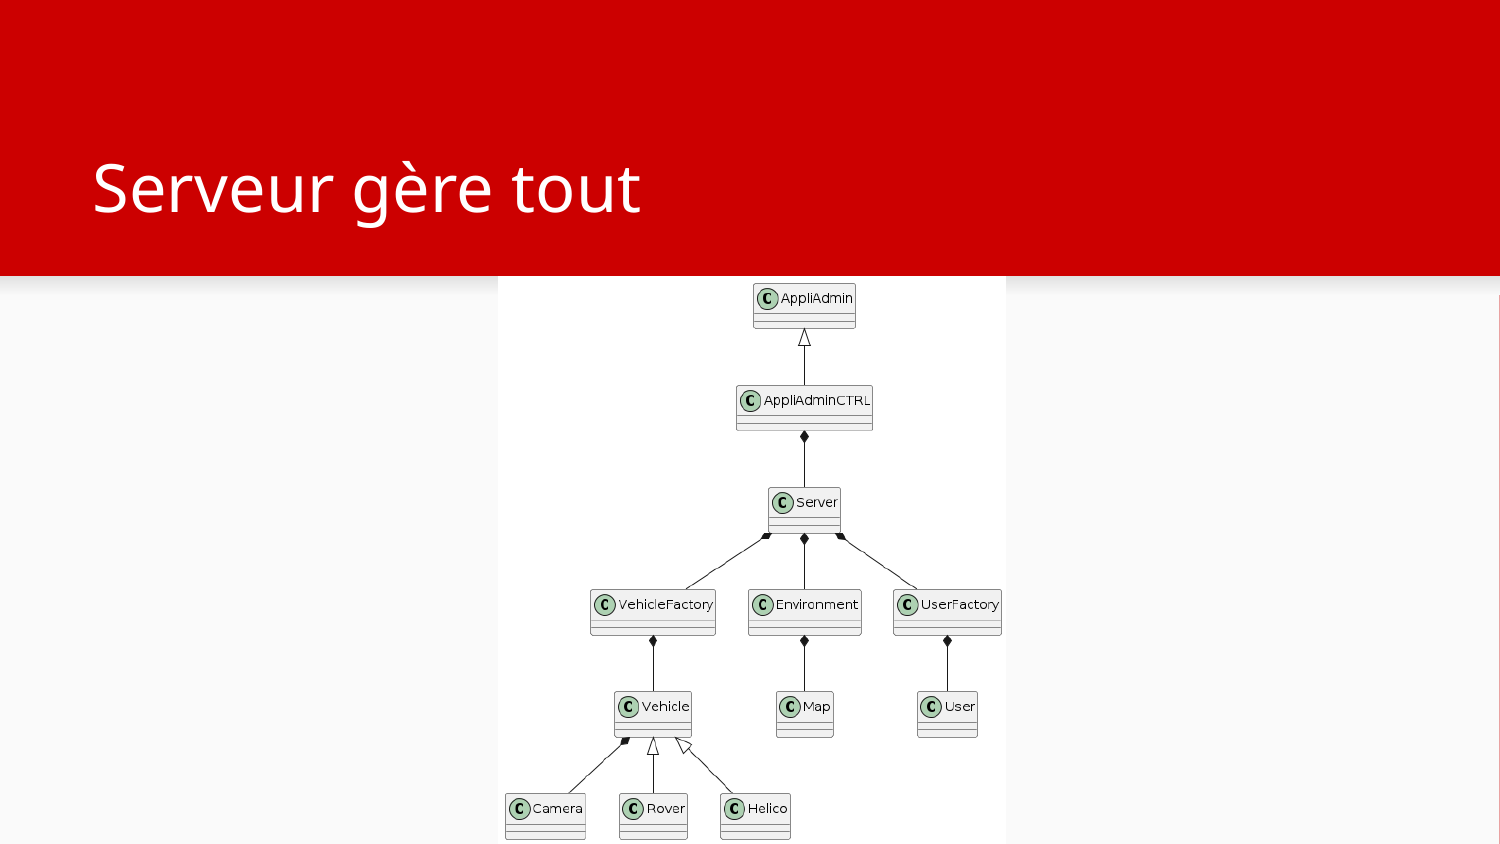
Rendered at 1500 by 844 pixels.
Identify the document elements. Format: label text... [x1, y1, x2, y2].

title Serveur gère tout [77, 121, 1427, 248]
picture [498, 276, 1006, 844]
